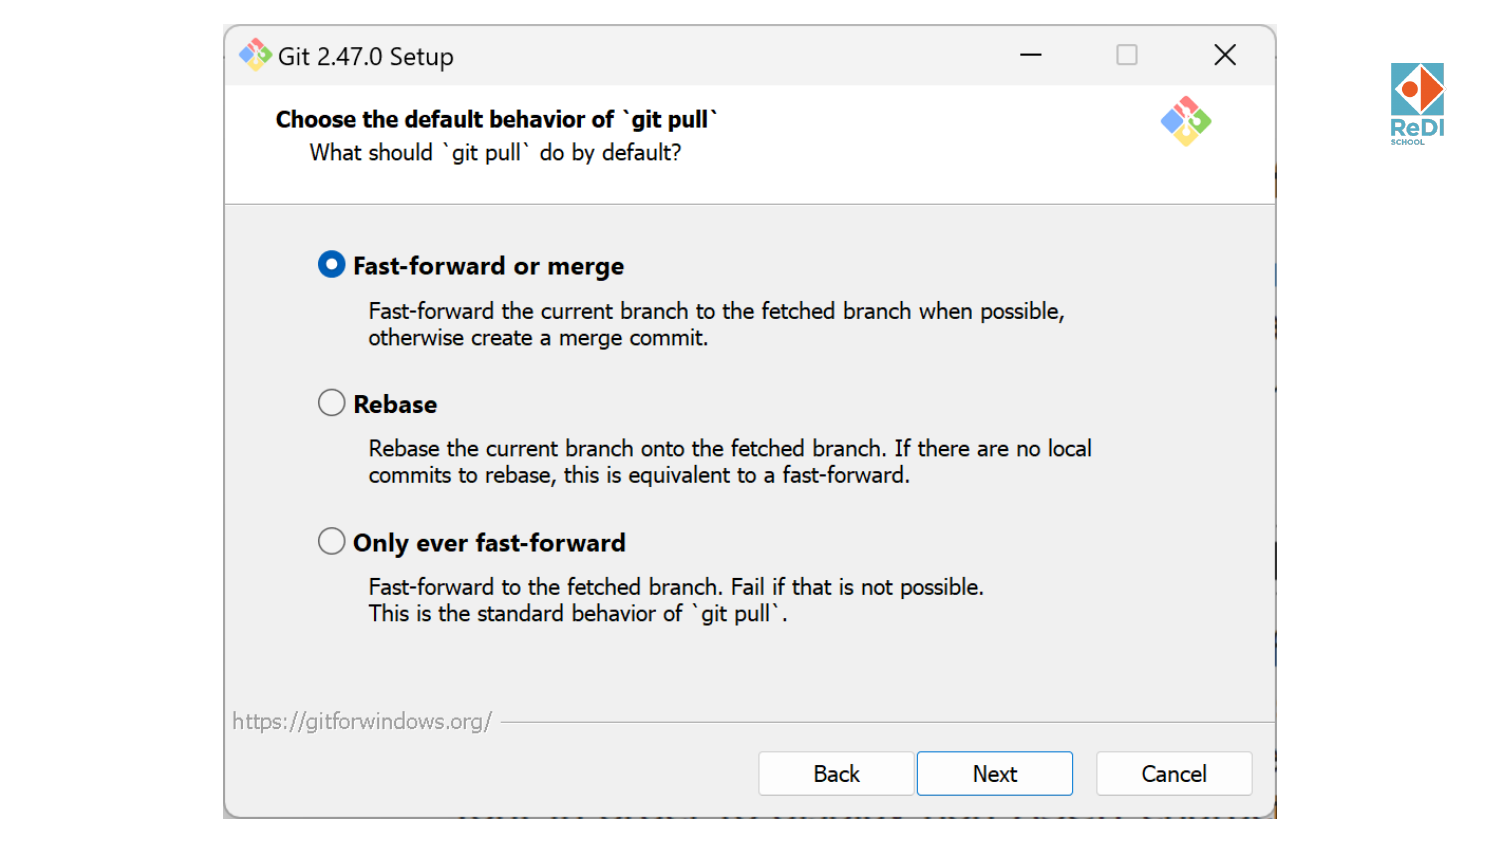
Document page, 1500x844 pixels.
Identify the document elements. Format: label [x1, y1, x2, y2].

picture [1391, 63, 1447, 145]
picture [223, 24, 1277, 819]
